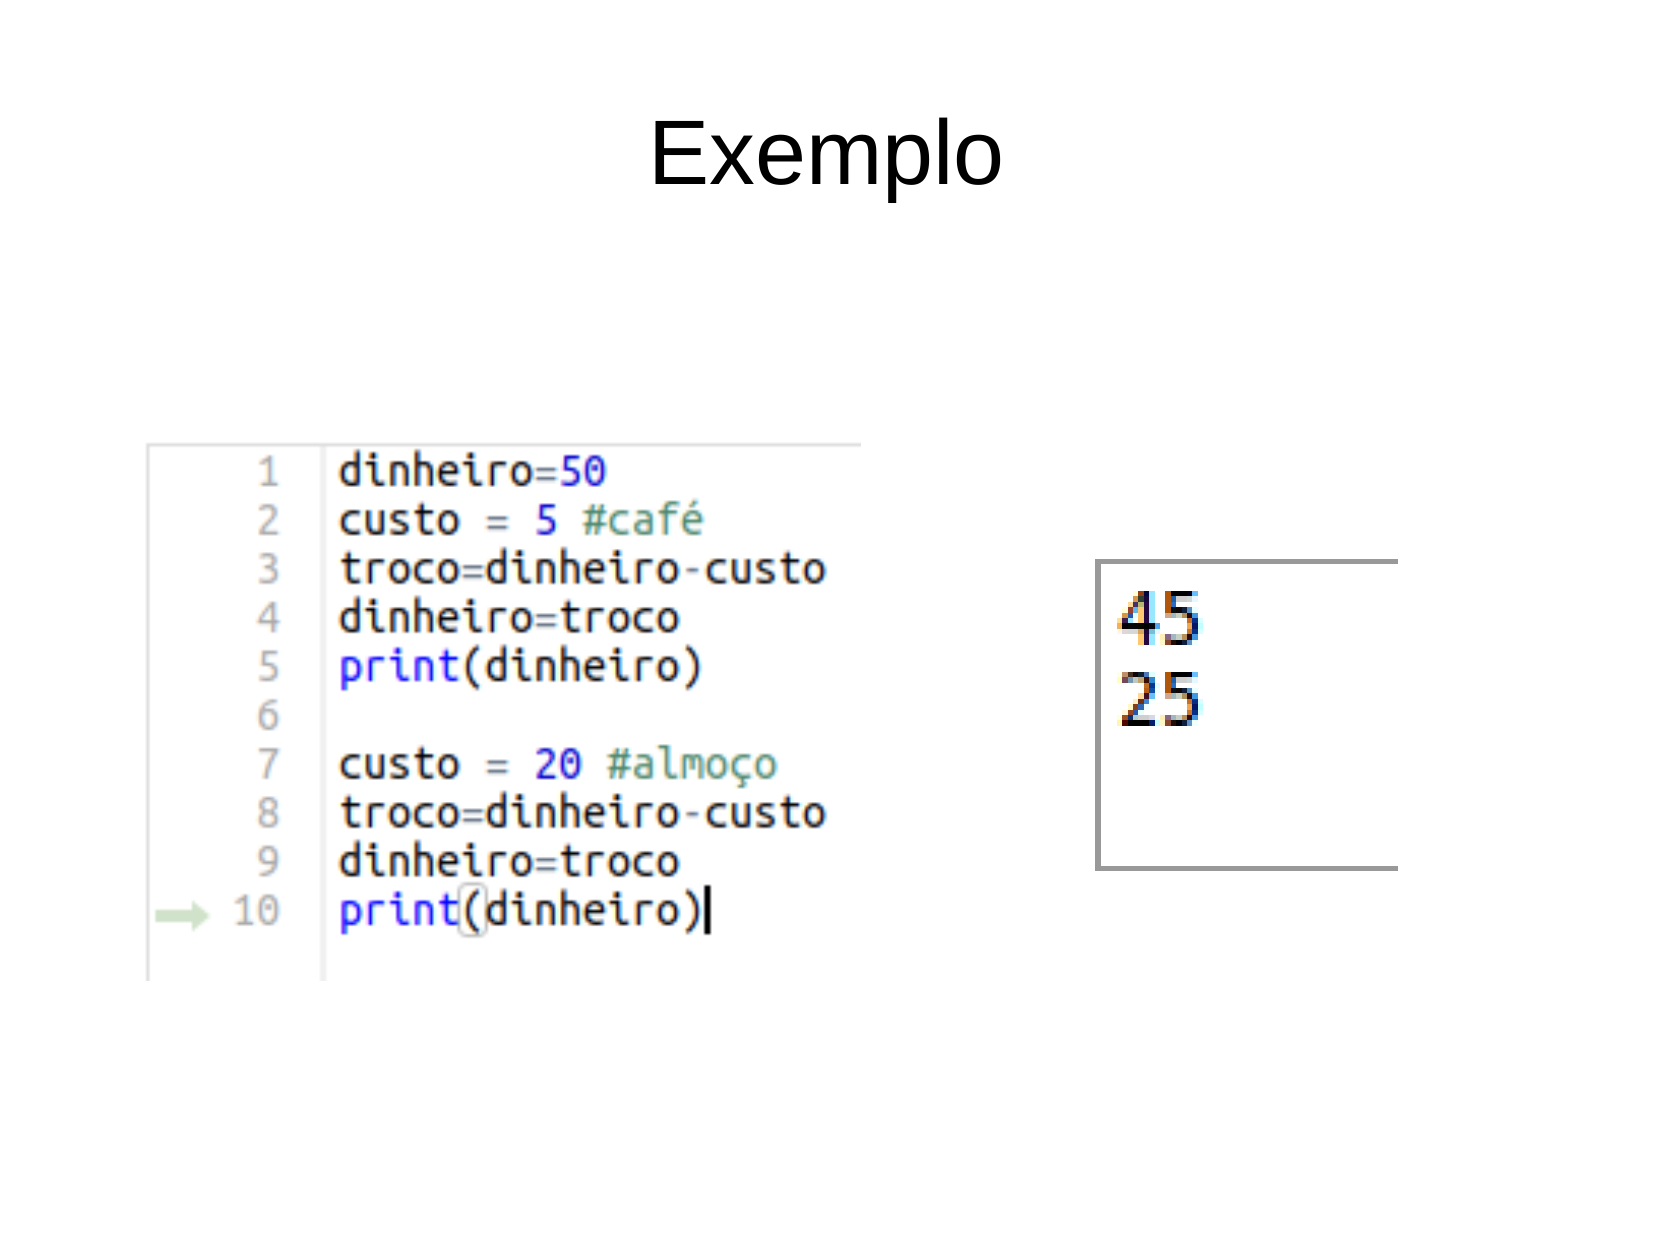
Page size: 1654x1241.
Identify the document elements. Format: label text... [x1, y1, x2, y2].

picture [129, 426, 861, 981]
picture [1074, 543, 1398, 888]
title Exemplo [82, 49, 1571, 257]
